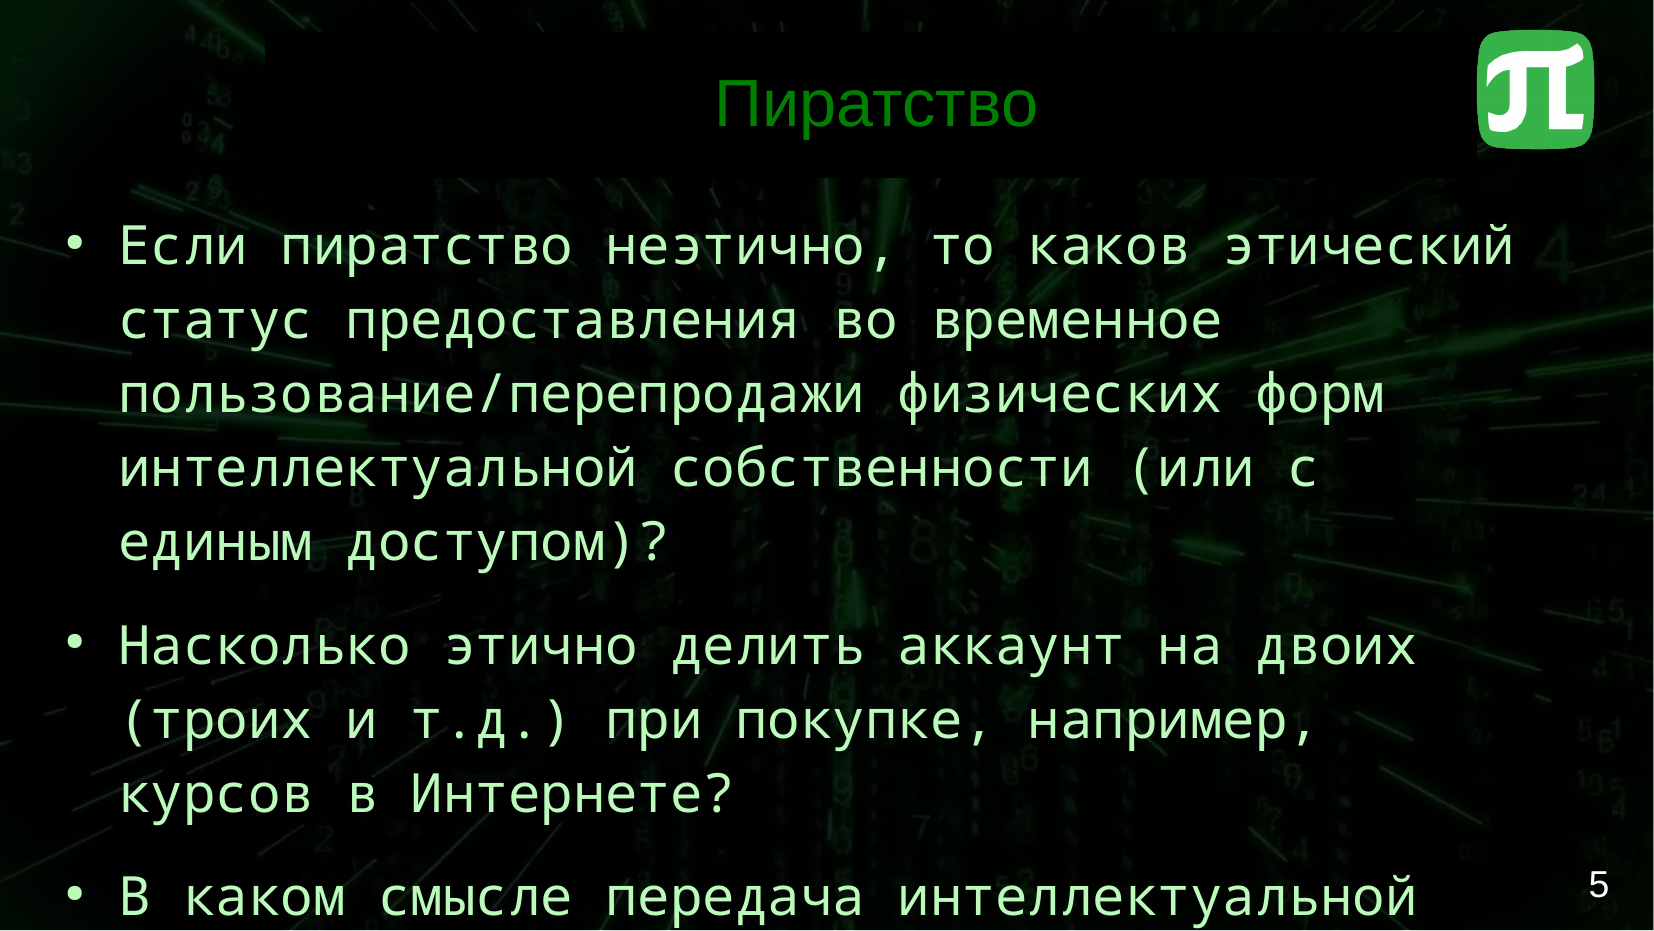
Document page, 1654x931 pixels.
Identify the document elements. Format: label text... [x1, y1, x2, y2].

text_box Пиратство [700, 59, 1241, 149]
list Если пиратство неэтично, то каков этический статус предоставления во временное пользование/перепродажи физических форм интеллектуальной собственности (или с единым доступом)? Насколько этично делить аккаунт на двоих (троих и т.д.) при покупке, например, курсов в Интернете? В каком смысле передача интеллектуальной собственности с ограниченным доступом более этична, чем пиратство? [47, 206, 1536, 931]
text_box 5 [1573, 856, 1625, 914]
picture [0, 0, 1654, 931]
